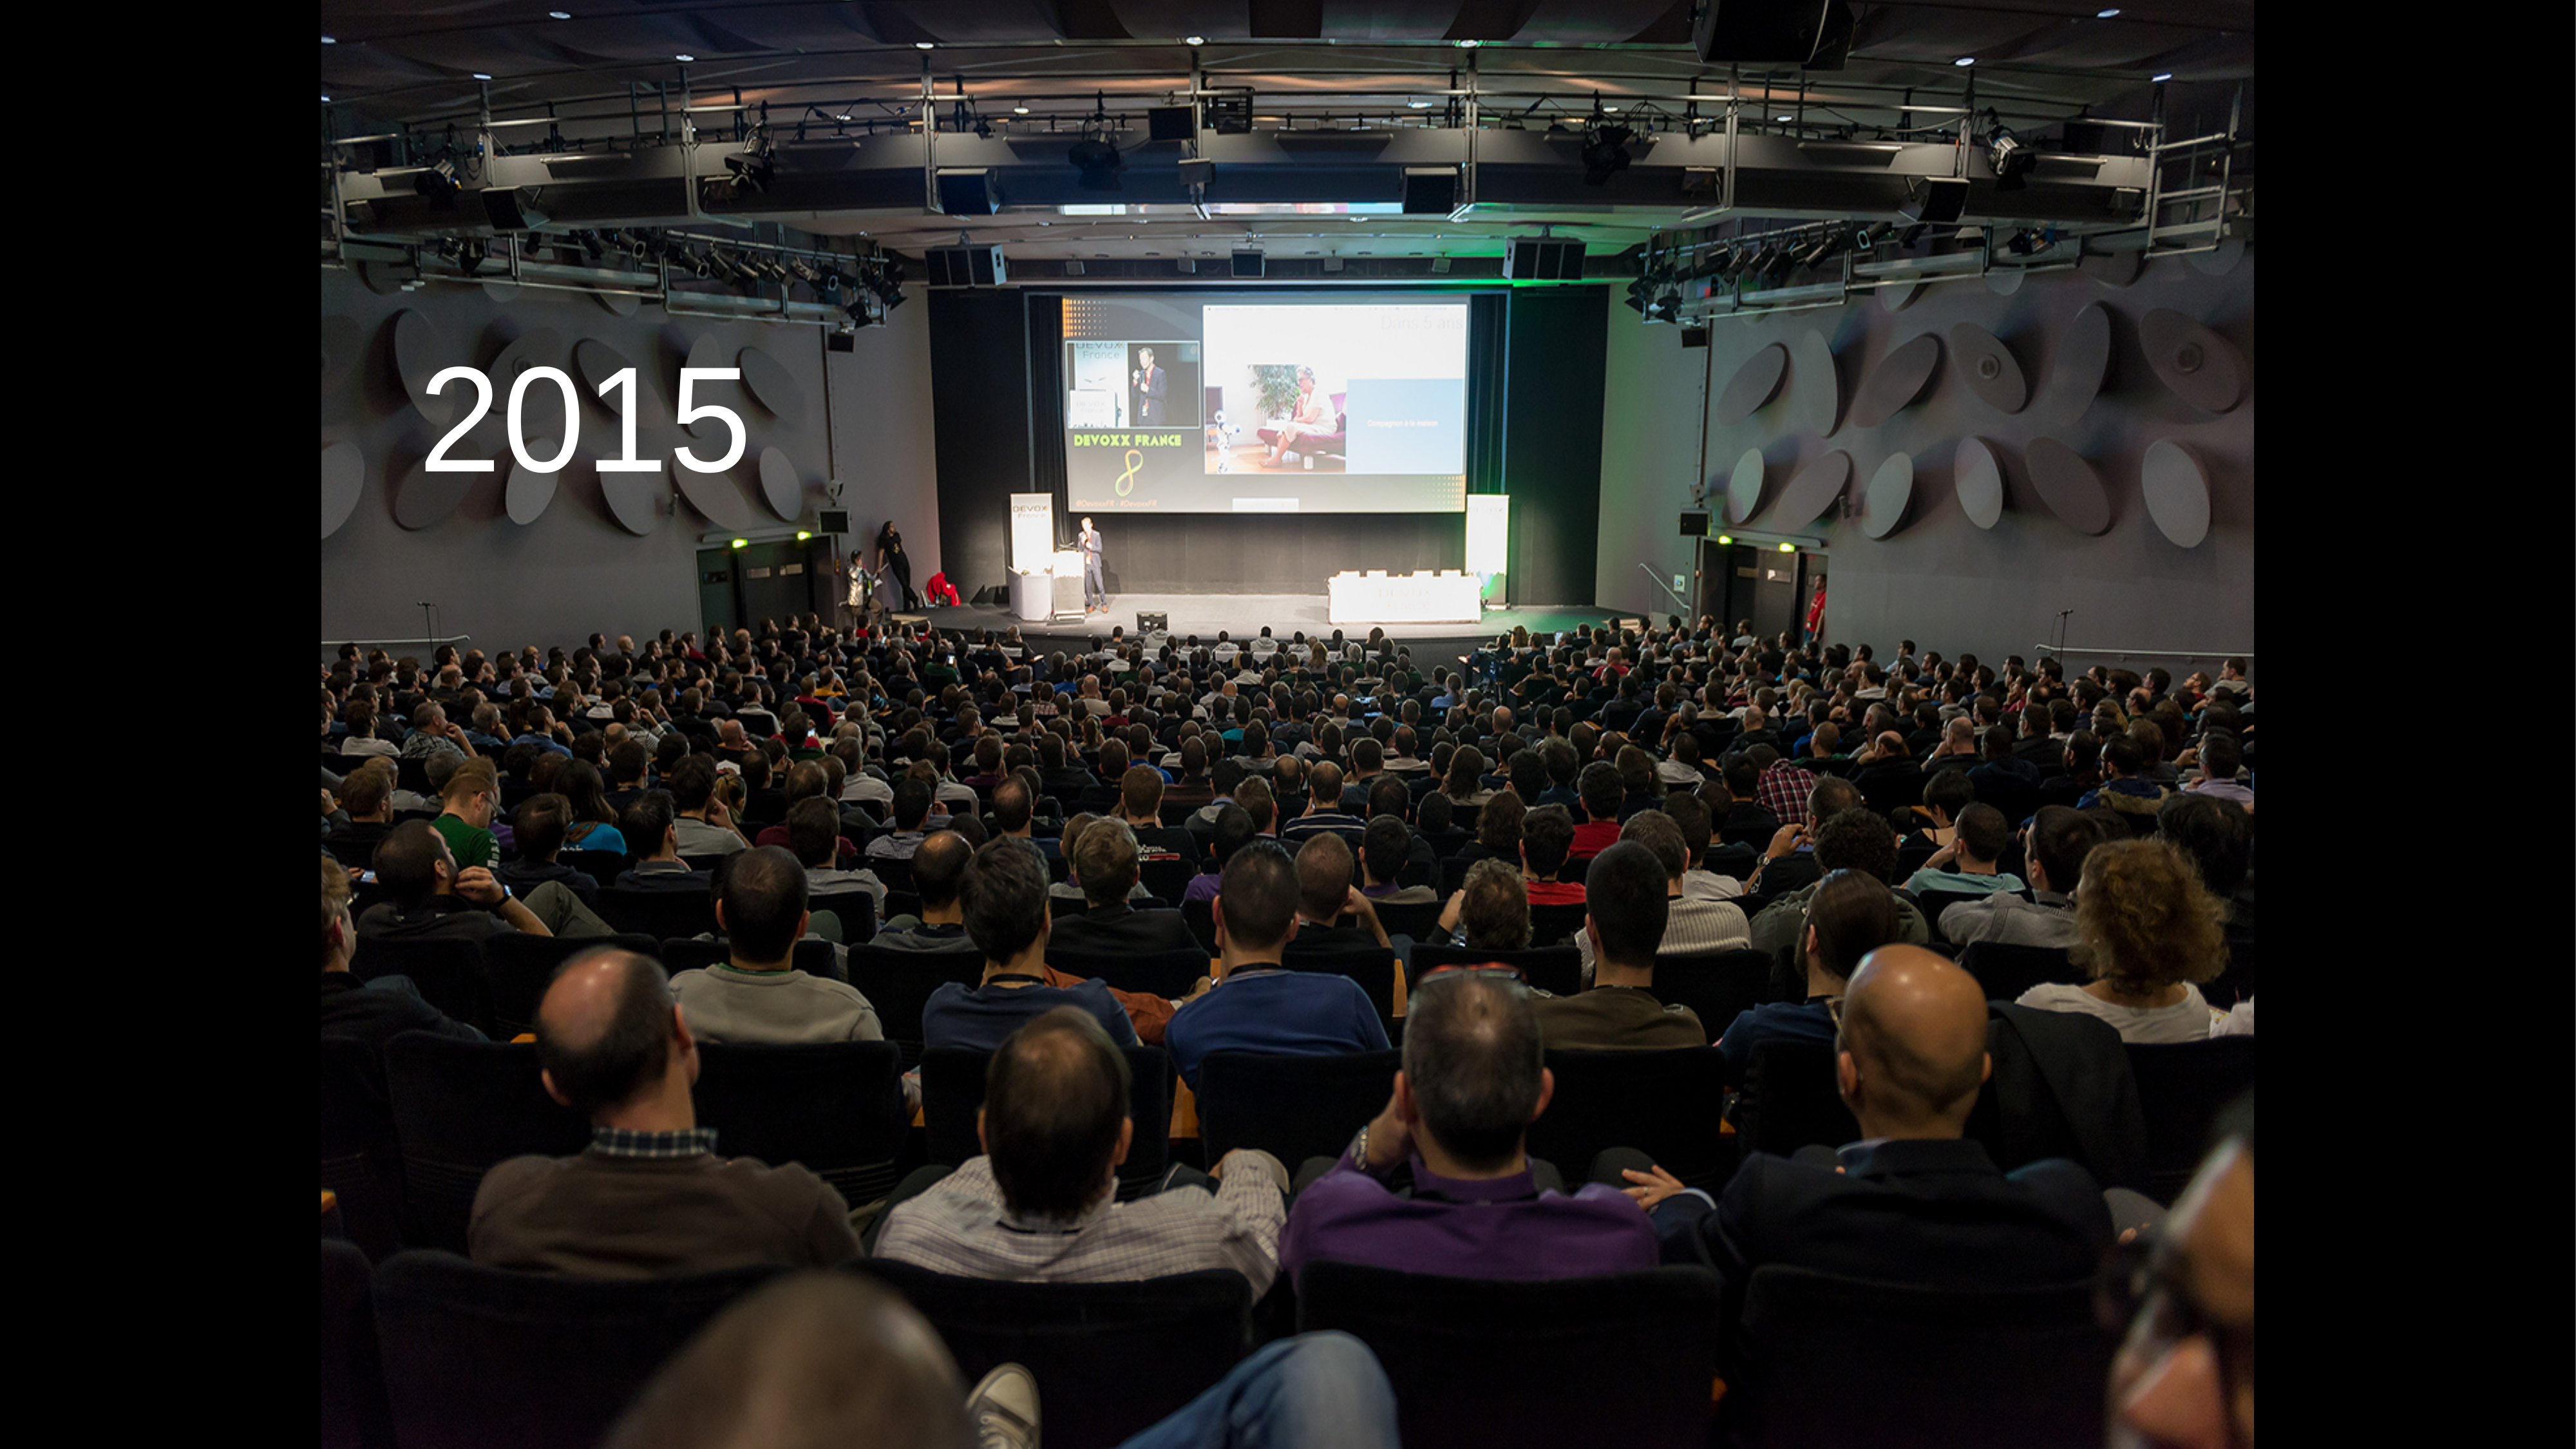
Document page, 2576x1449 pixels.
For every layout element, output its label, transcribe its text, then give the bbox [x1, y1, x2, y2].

text_box 2015 [409, 321, 762, 519]
picture [321, 0, 2254, 1449]
